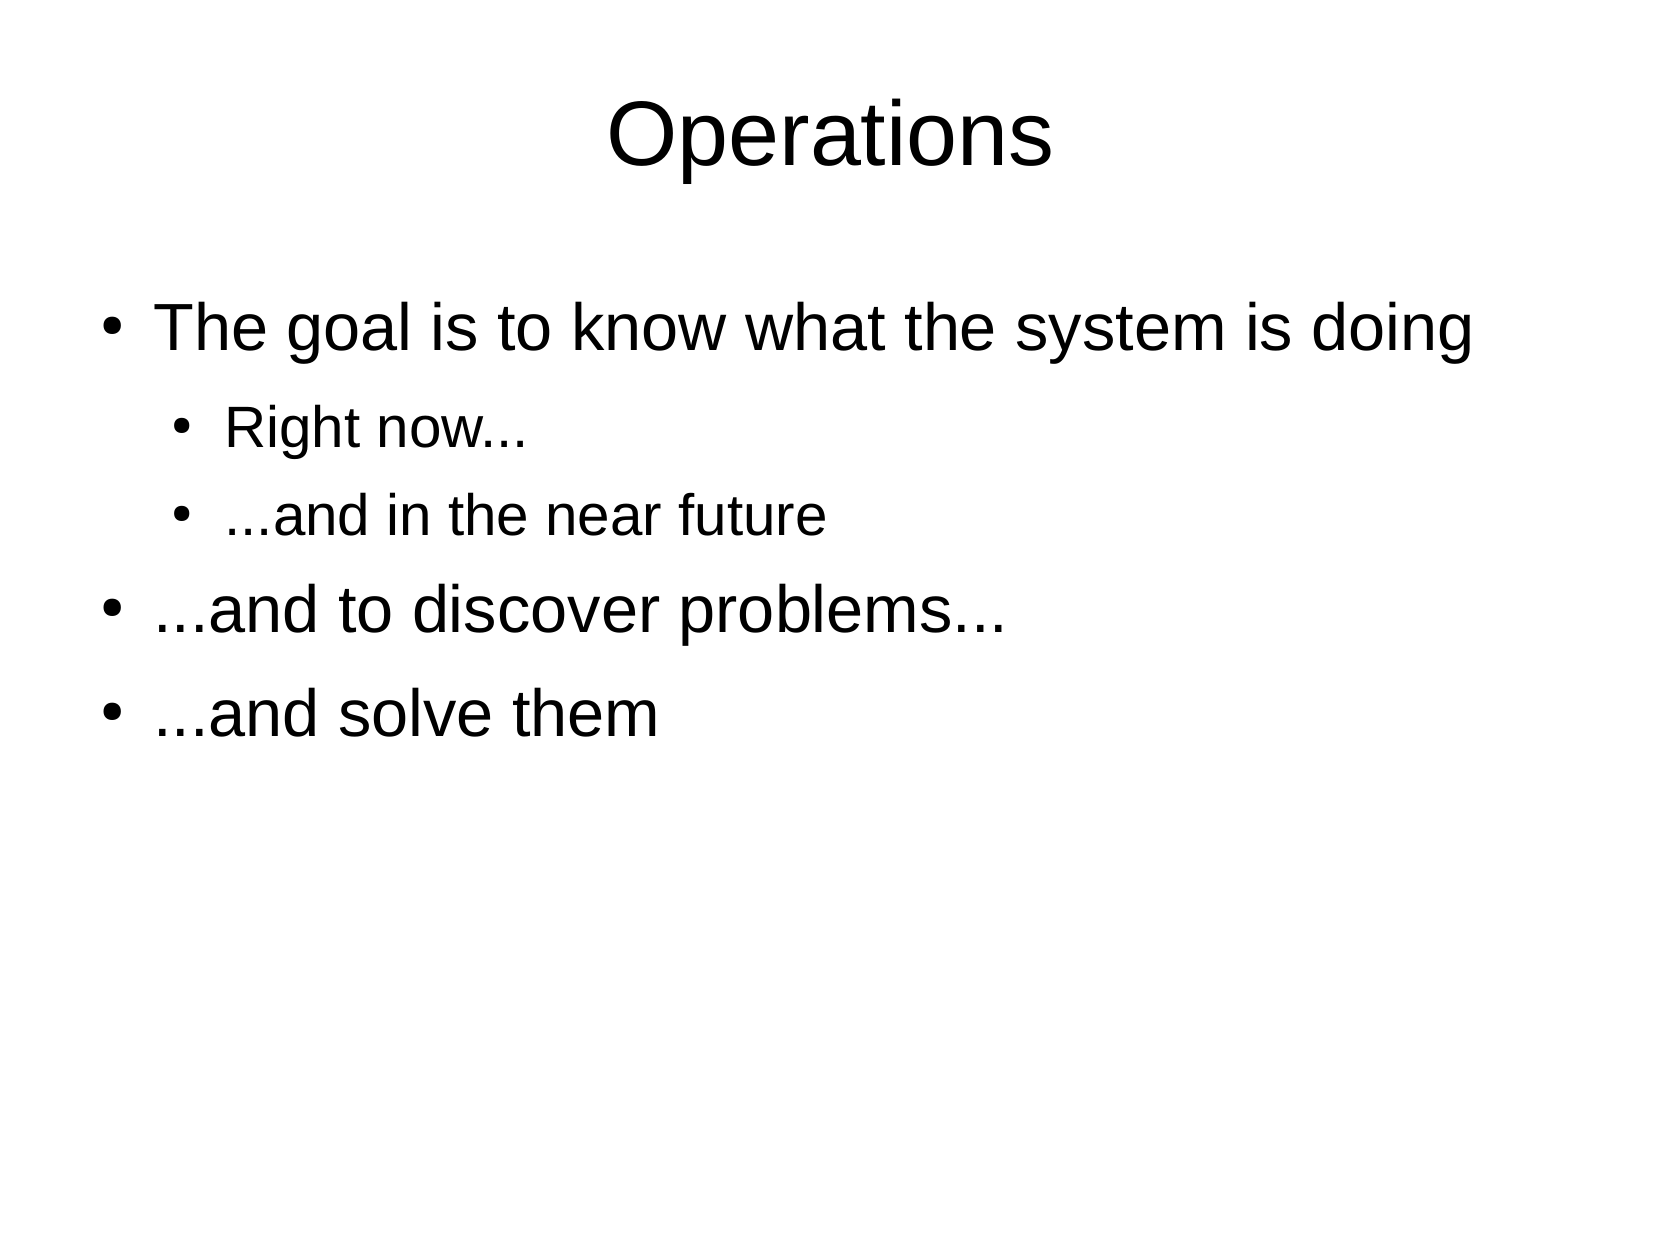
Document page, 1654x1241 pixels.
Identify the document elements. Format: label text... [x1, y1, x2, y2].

title Operations [86, 37, 1576, 230]
list The goal is to know what the system is doing Right now... ...and in the near future ...and to discover problems... ...and solve them [82, 290, 1571, 1109]
